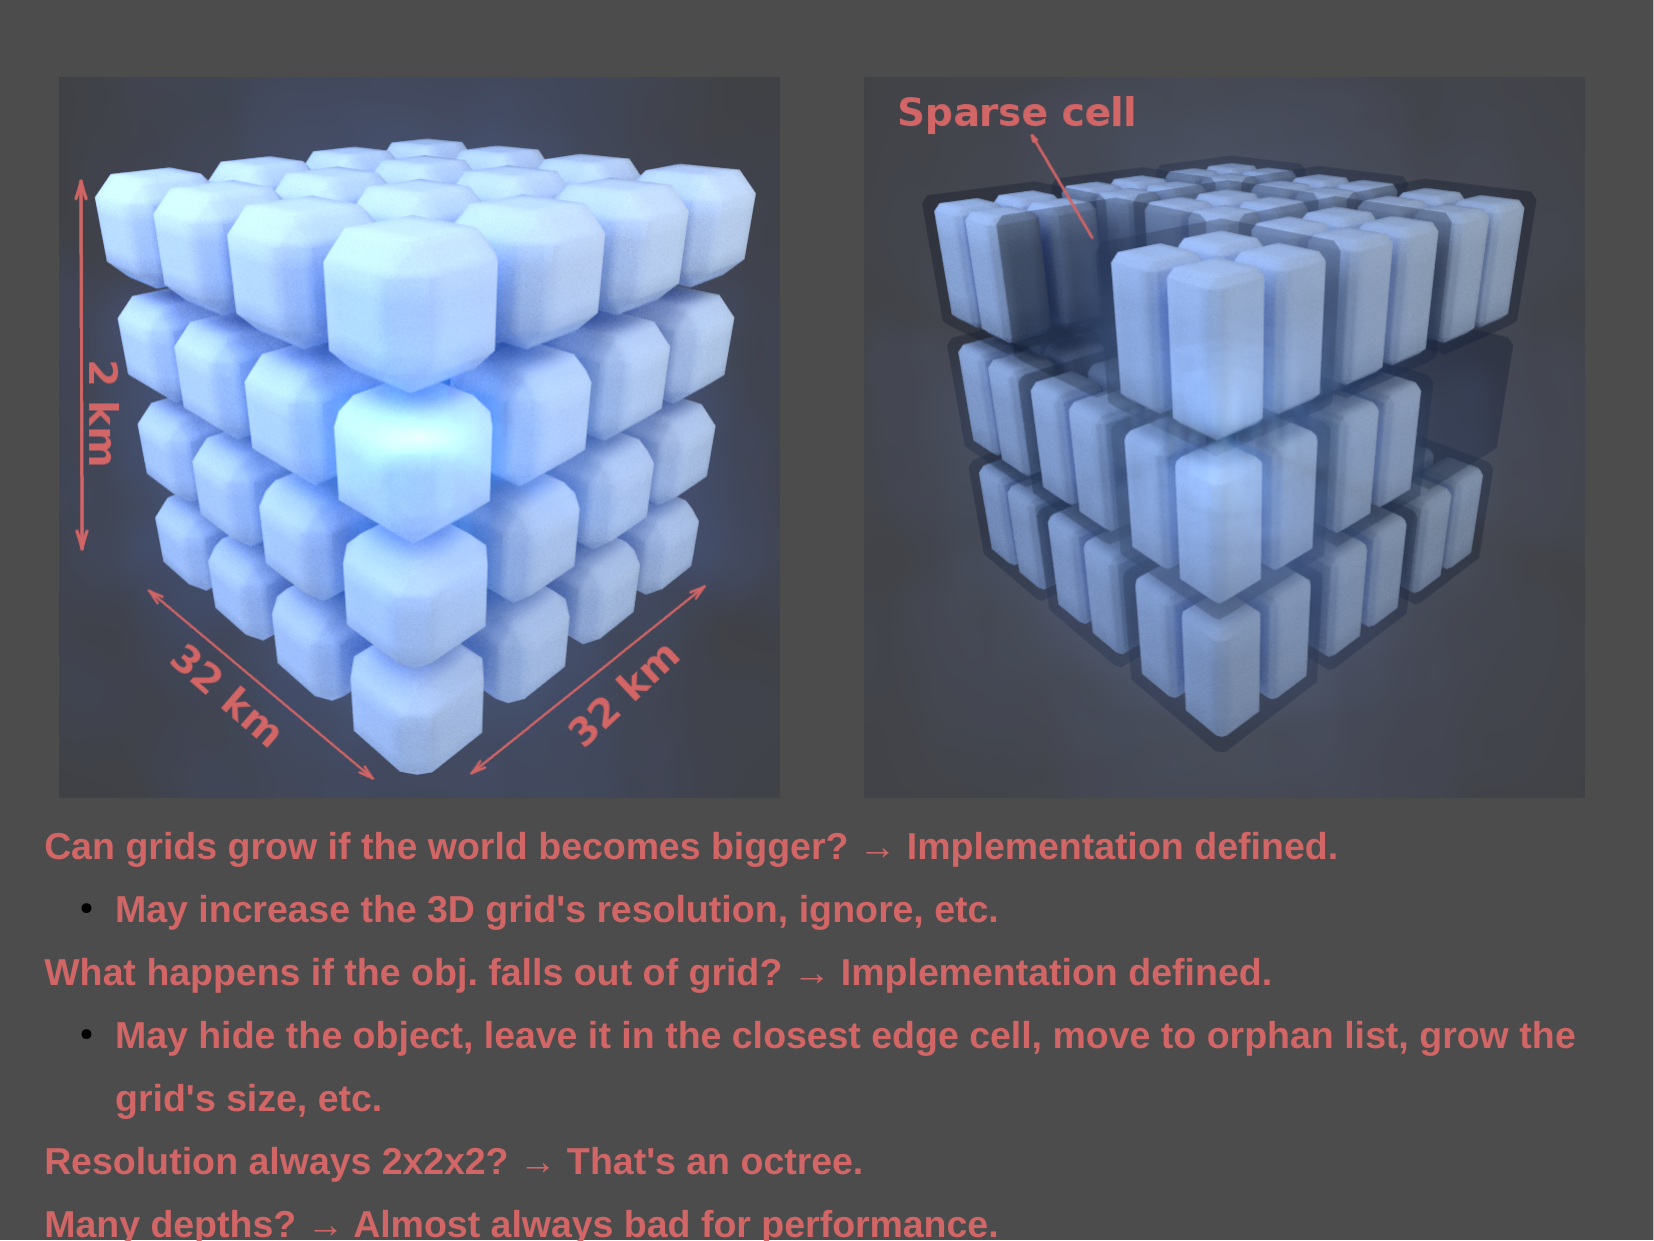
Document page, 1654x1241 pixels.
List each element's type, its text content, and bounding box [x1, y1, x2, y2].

picture [864, 77, 1585, 798]
picture [59, 77, 780, 797]
text_box Can grids grow if the world becomes bigger? → Implementation defined. May increase the 3D grid's resolution, ignore, etc. What happens if the obj. falls out of grid? → Implementation defined. May hide the object, leave it in the closest edge cell, move to orphan list, grow the grid's size, etc. Resolution always 2x2x2? → That's an octree. Many depths? → Almost always bad for performance. [29, 797, 1595, 1241]
